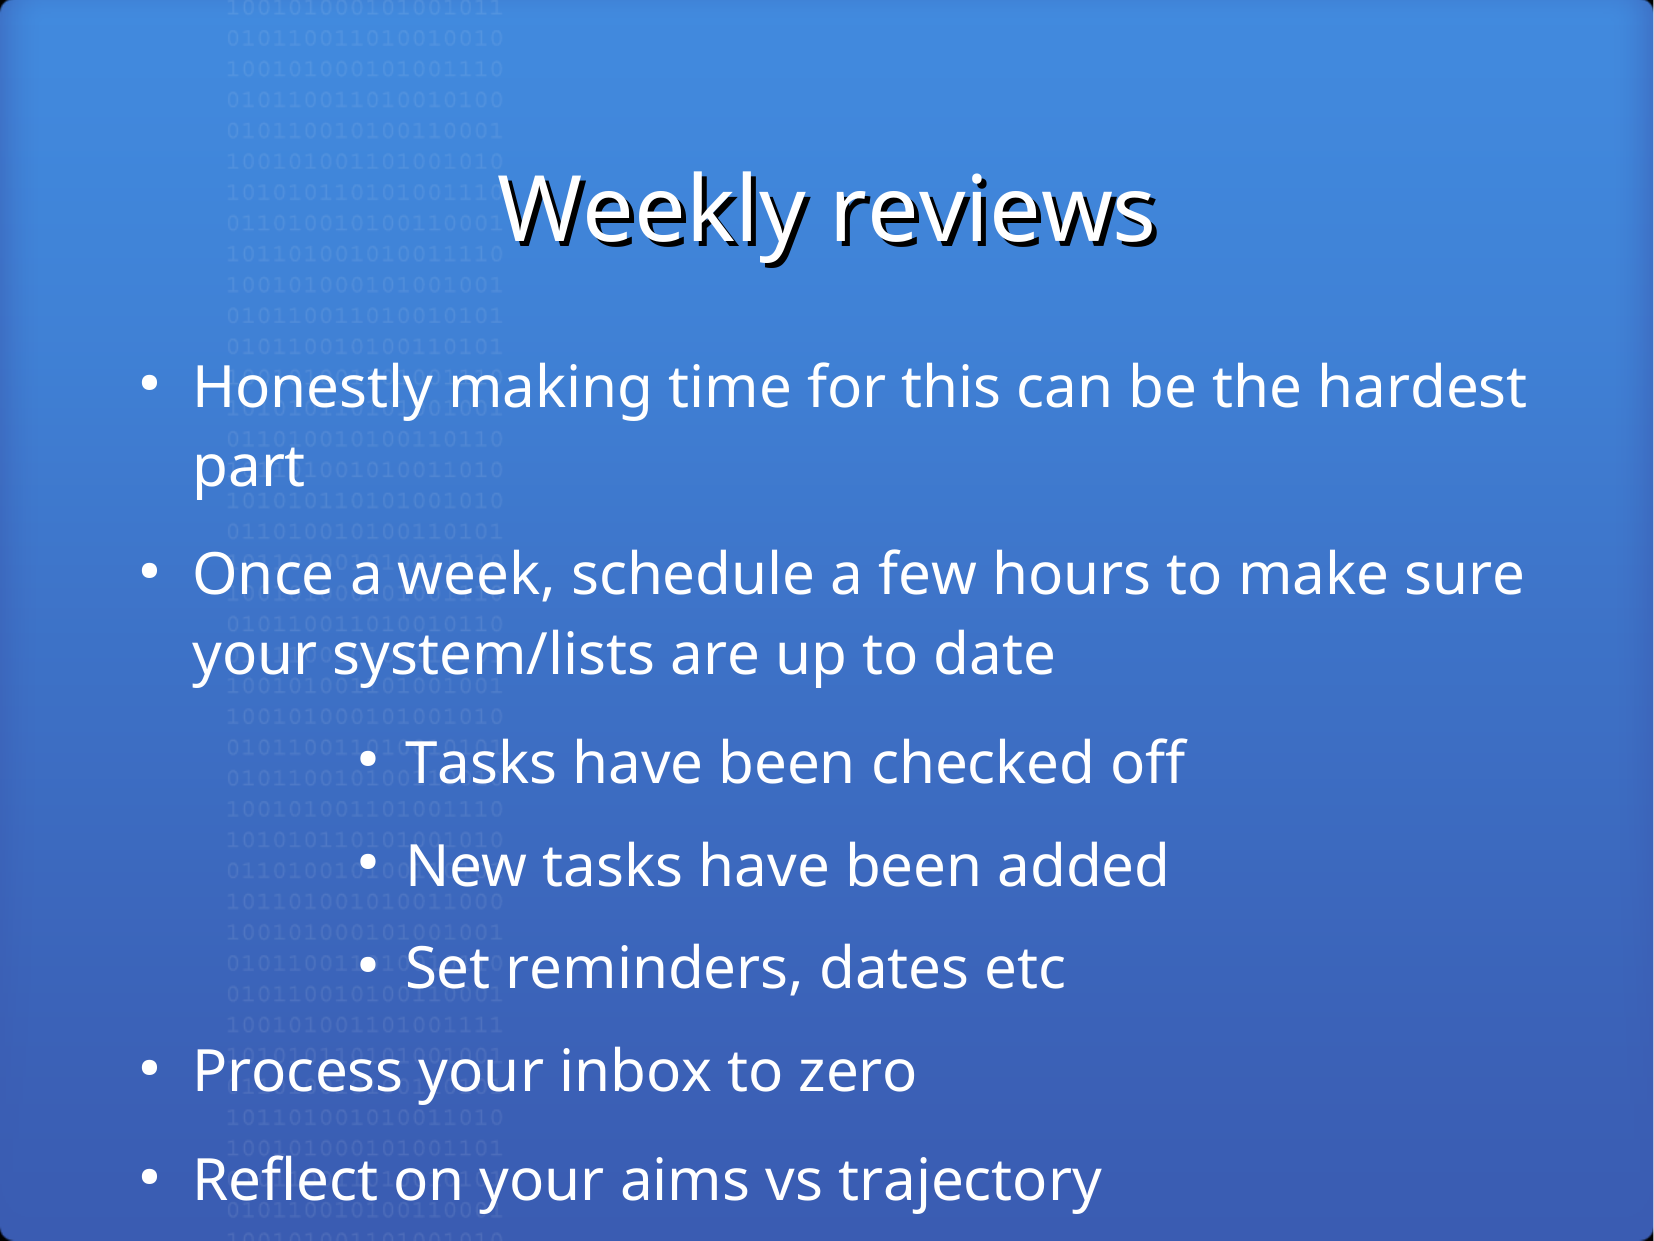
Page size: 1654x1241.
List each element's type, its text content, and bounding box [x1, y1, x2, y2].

title Weekly reviews [121, 102, 1534, 310]
picture [0, 0, 1654, 1241]
list Honestly making time for this can be the hardest part Once a week, schedule a few hours to make sure your system/lists are up to date Tasks have been checked off New tasks have been added Set reminders, dates etc Process your inbox to zero Reflect on your aims vs trajectory [121, 344, 1534, 1127]
